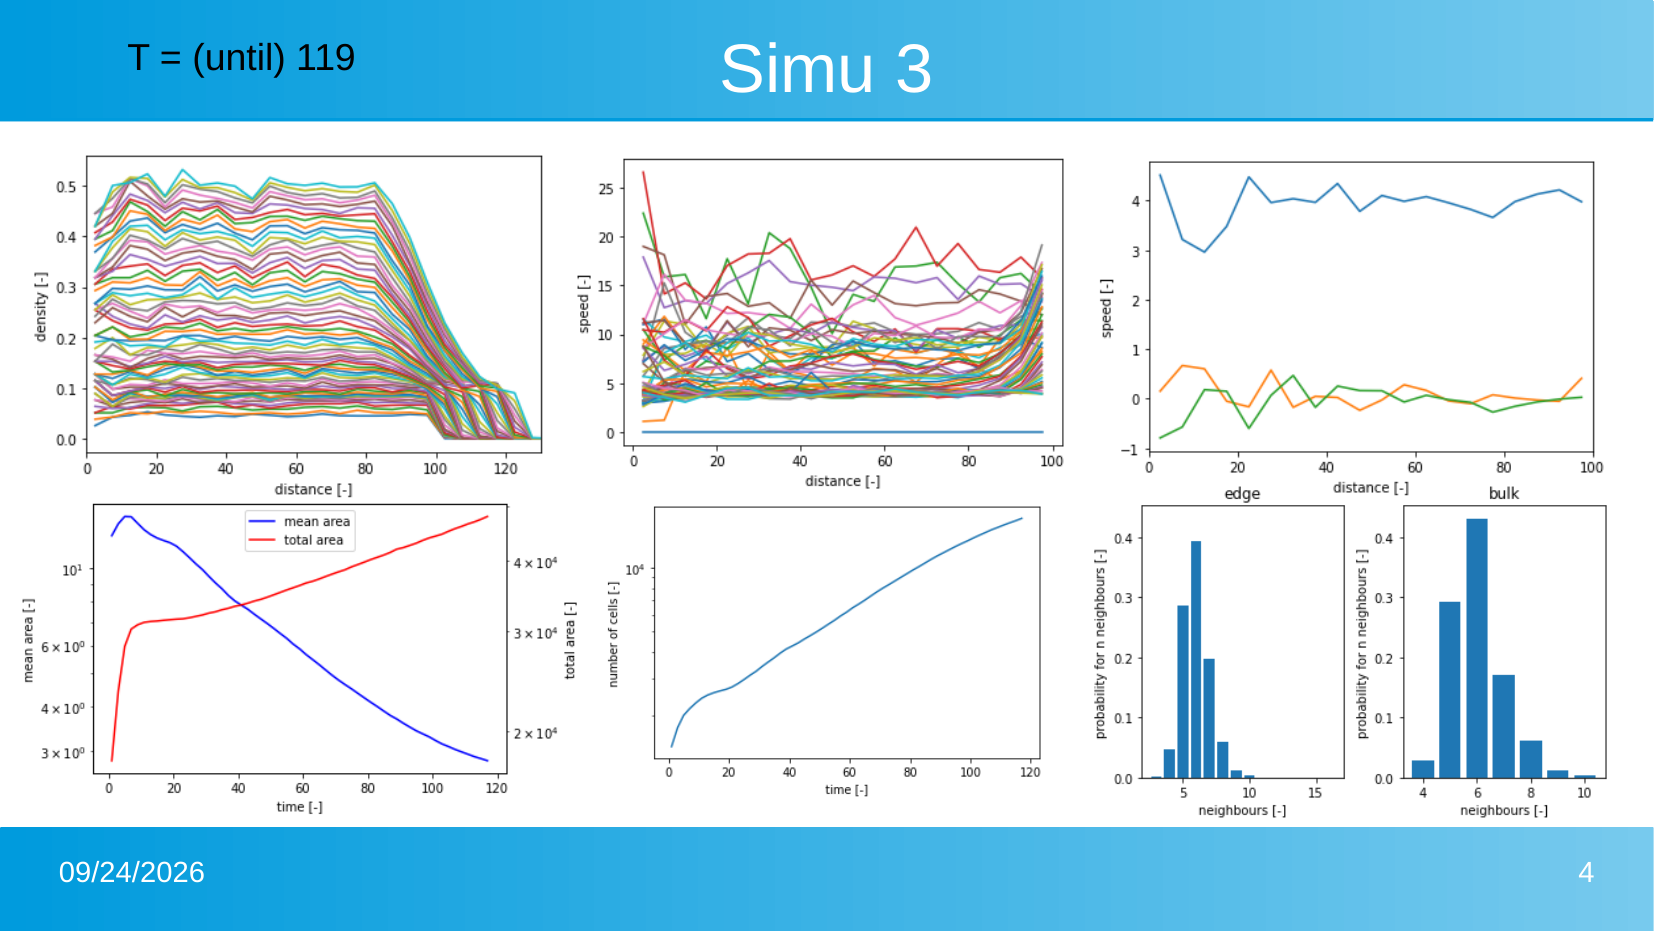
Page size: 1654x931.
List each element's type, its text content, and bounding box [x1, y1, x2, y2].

picture [17, 149, 583, 819]
text_box T = (until) 119 [112, 29, 451, 87]
picture [1087, 155, 1613, 826]
picture [562, 155, 1082, 494]
title Simu 3 [59, 29, 1595, 108]
picture [600, 502, 1051, 801]
